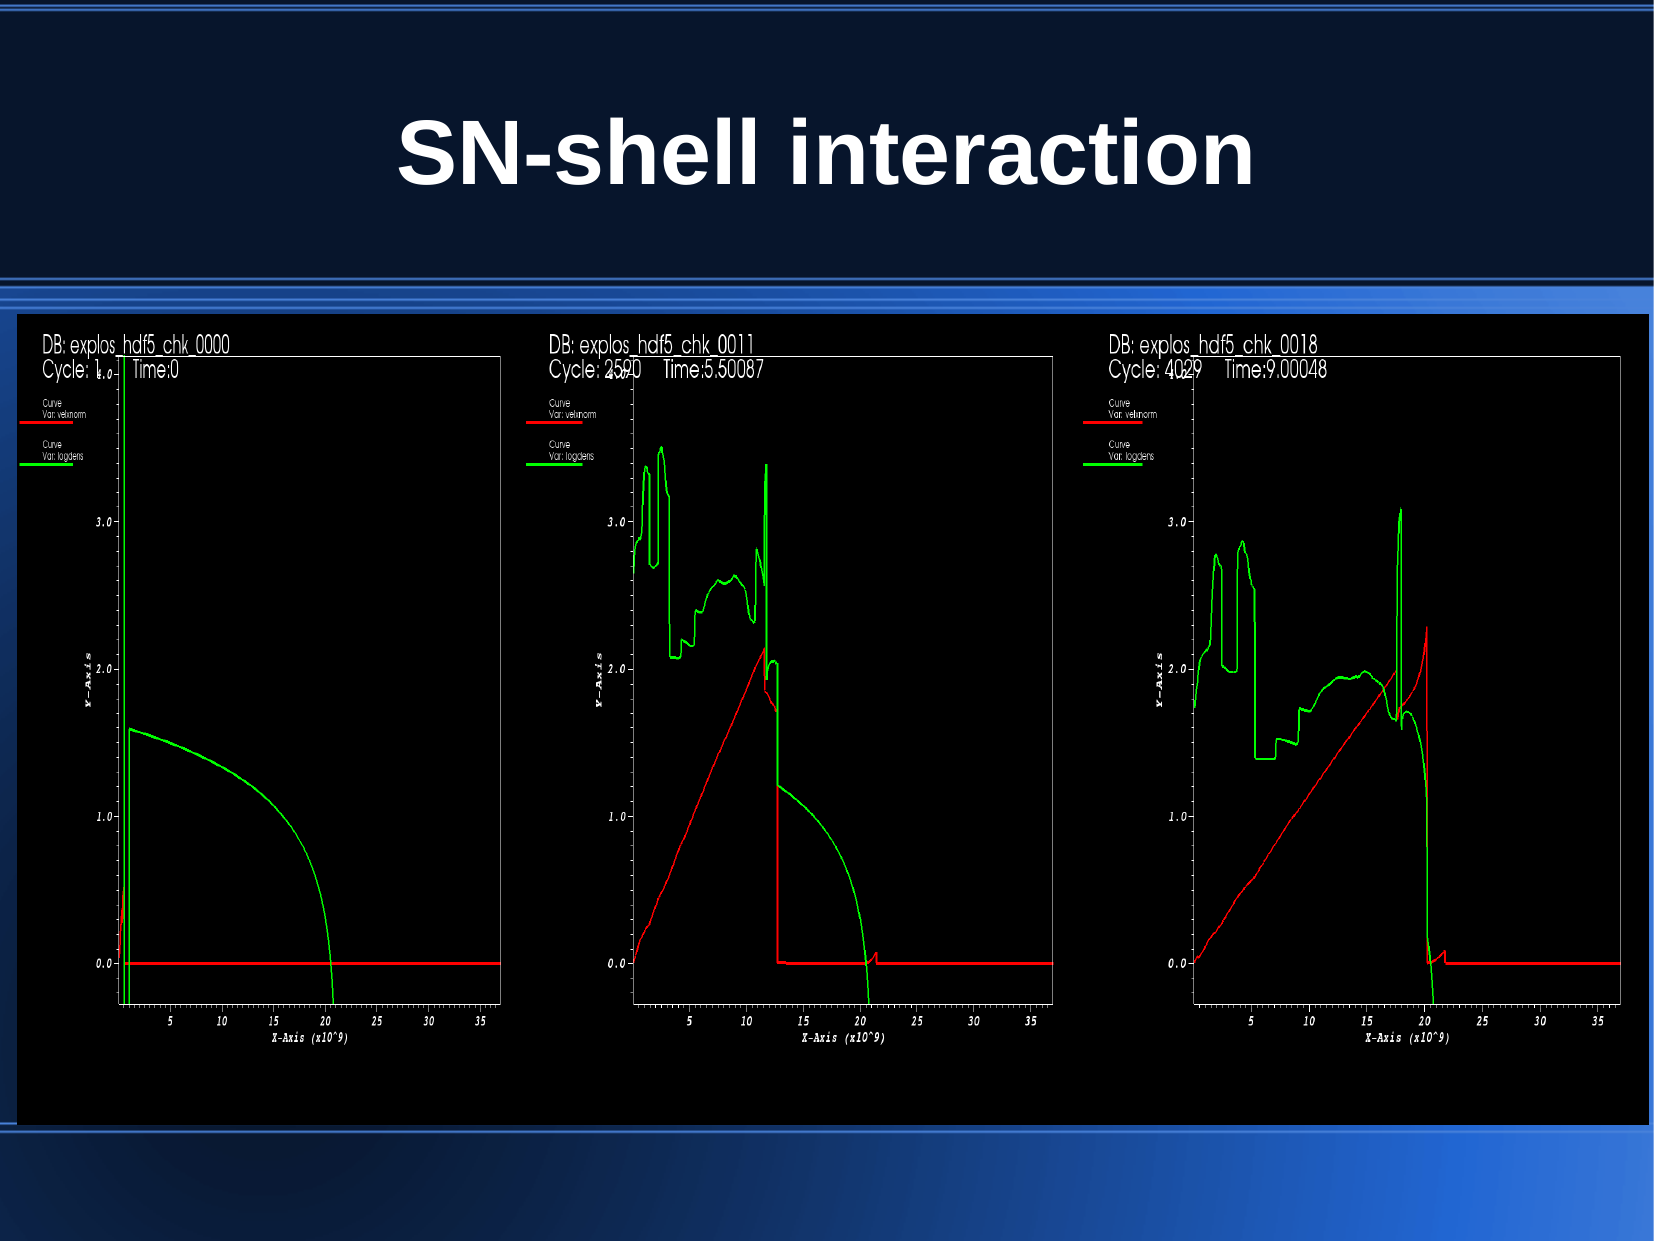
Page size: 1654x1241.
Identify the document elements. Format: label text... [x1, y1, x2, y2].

picture [0, 0, 1654, 1241]
title SN-shell interaction [82, 49, 1571, 257]
